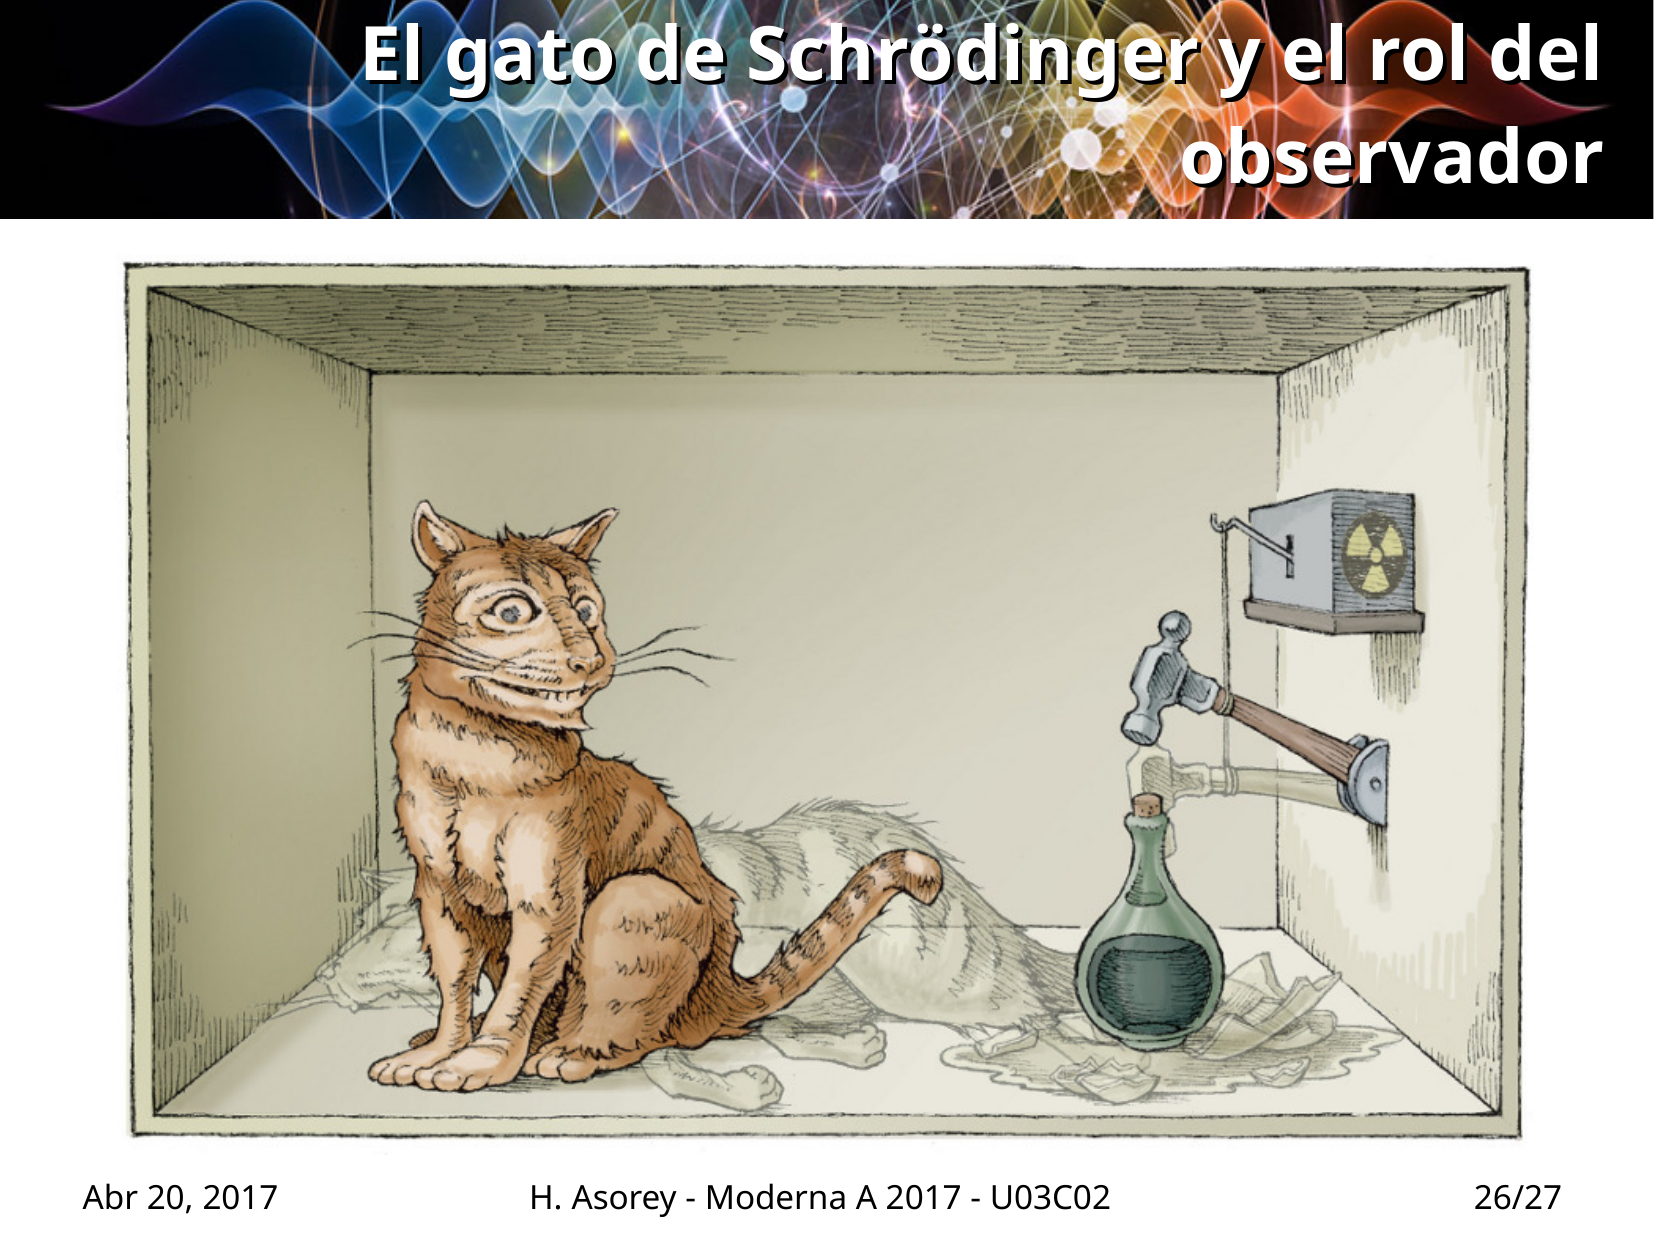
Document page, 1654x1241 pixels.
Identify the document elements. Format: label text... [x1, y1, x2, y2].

picture [0, 0, 1654, 219]
title El gato de Schrödinger y el rol del observador [45, 15, 1606, 191]
picture [116, 254, 1534, 1156]
